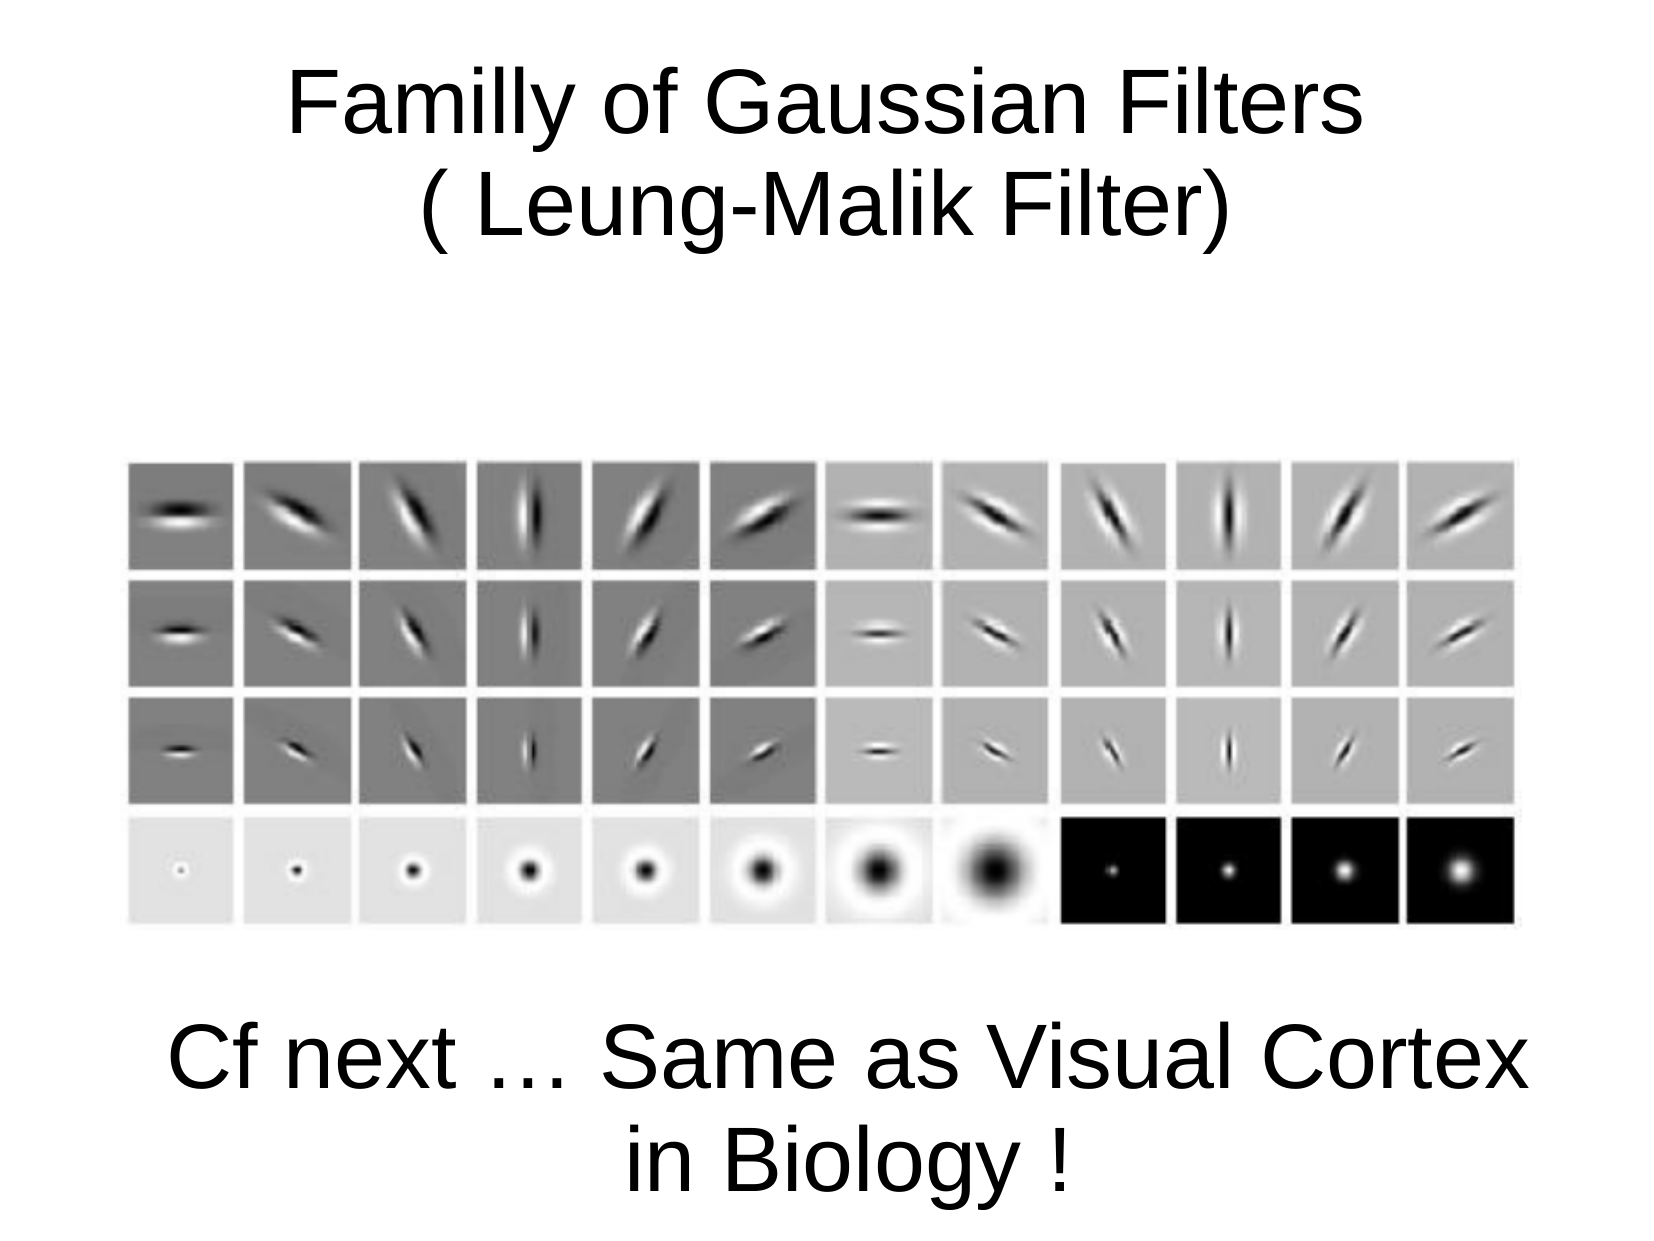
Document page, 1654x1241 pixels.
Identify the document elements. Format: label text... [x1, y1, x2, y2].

title Cf next … Same as Visual Cortex in Biology ! [105, 1005, 1594, 1213]
picture [120, 457, 1522, 931]
title Familly of Gaussian Filters ( Leung-Malik Filter) [82, 49, 1571, 257]
